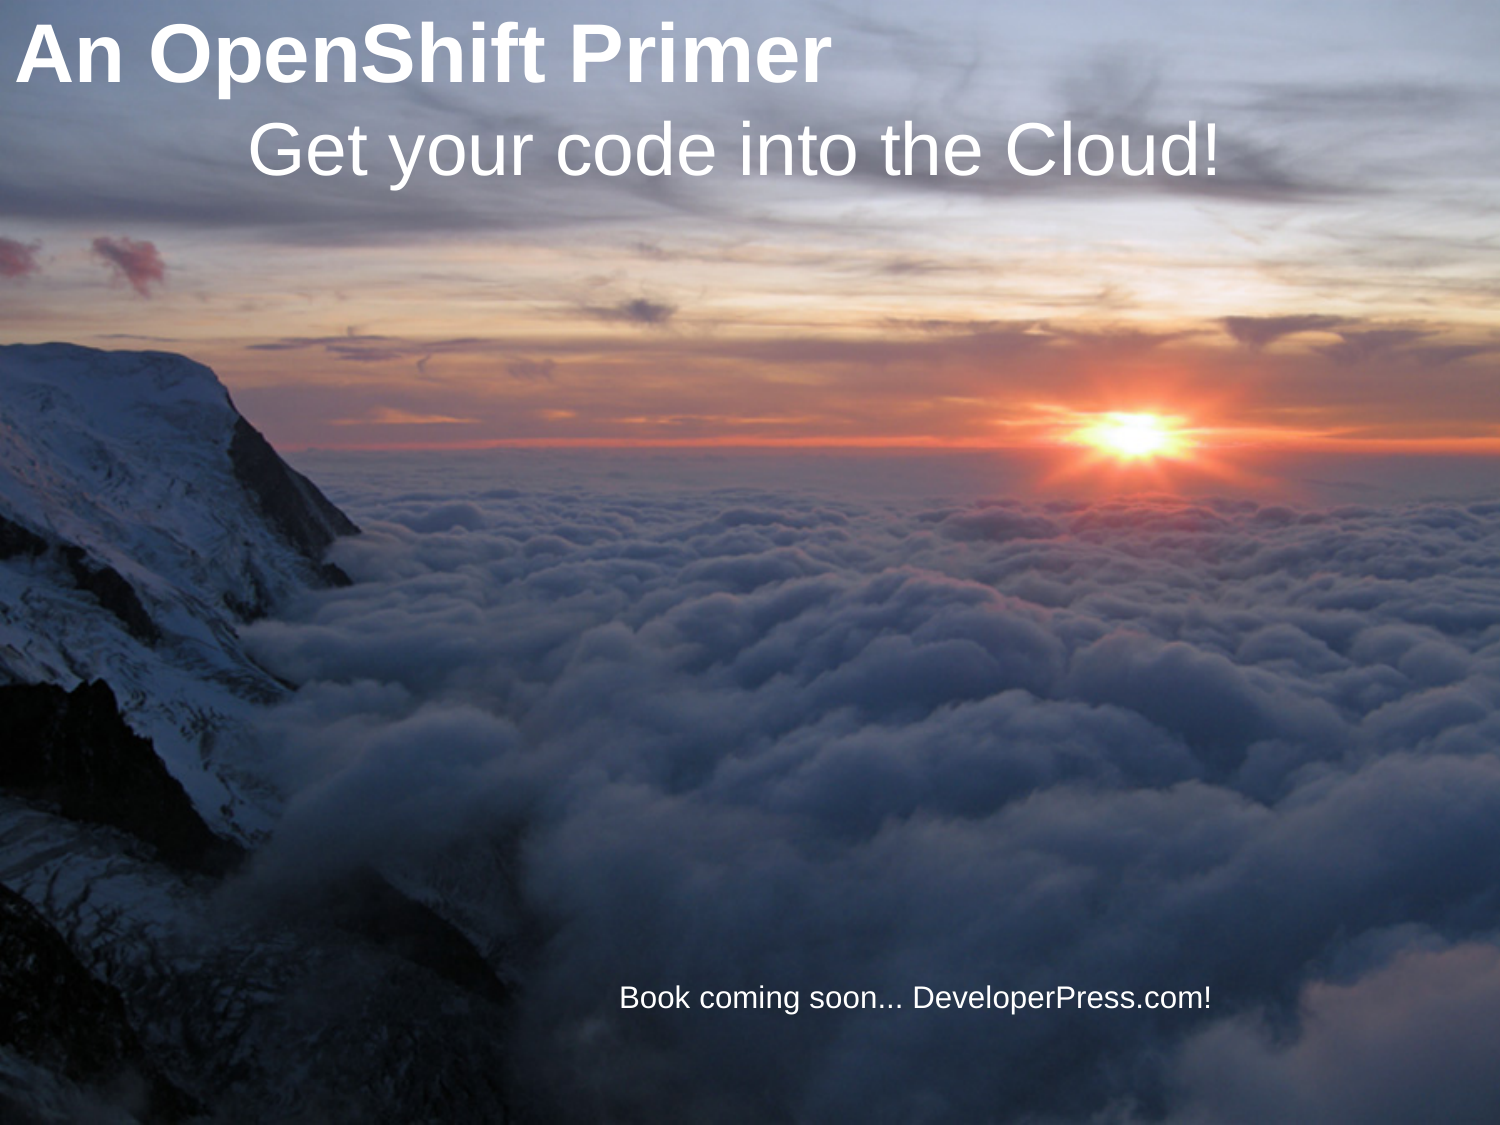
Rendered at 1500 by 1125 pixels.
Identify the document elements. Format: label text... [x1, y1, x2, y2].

title An OpenShift Primer Get your code into the Cloud! [0, 0, 1413, 202]
picture [0, 0, 1500, 1125]
text_box Book coming soon... DeveloperPress.com! [604, 976, 1431, 1096]
